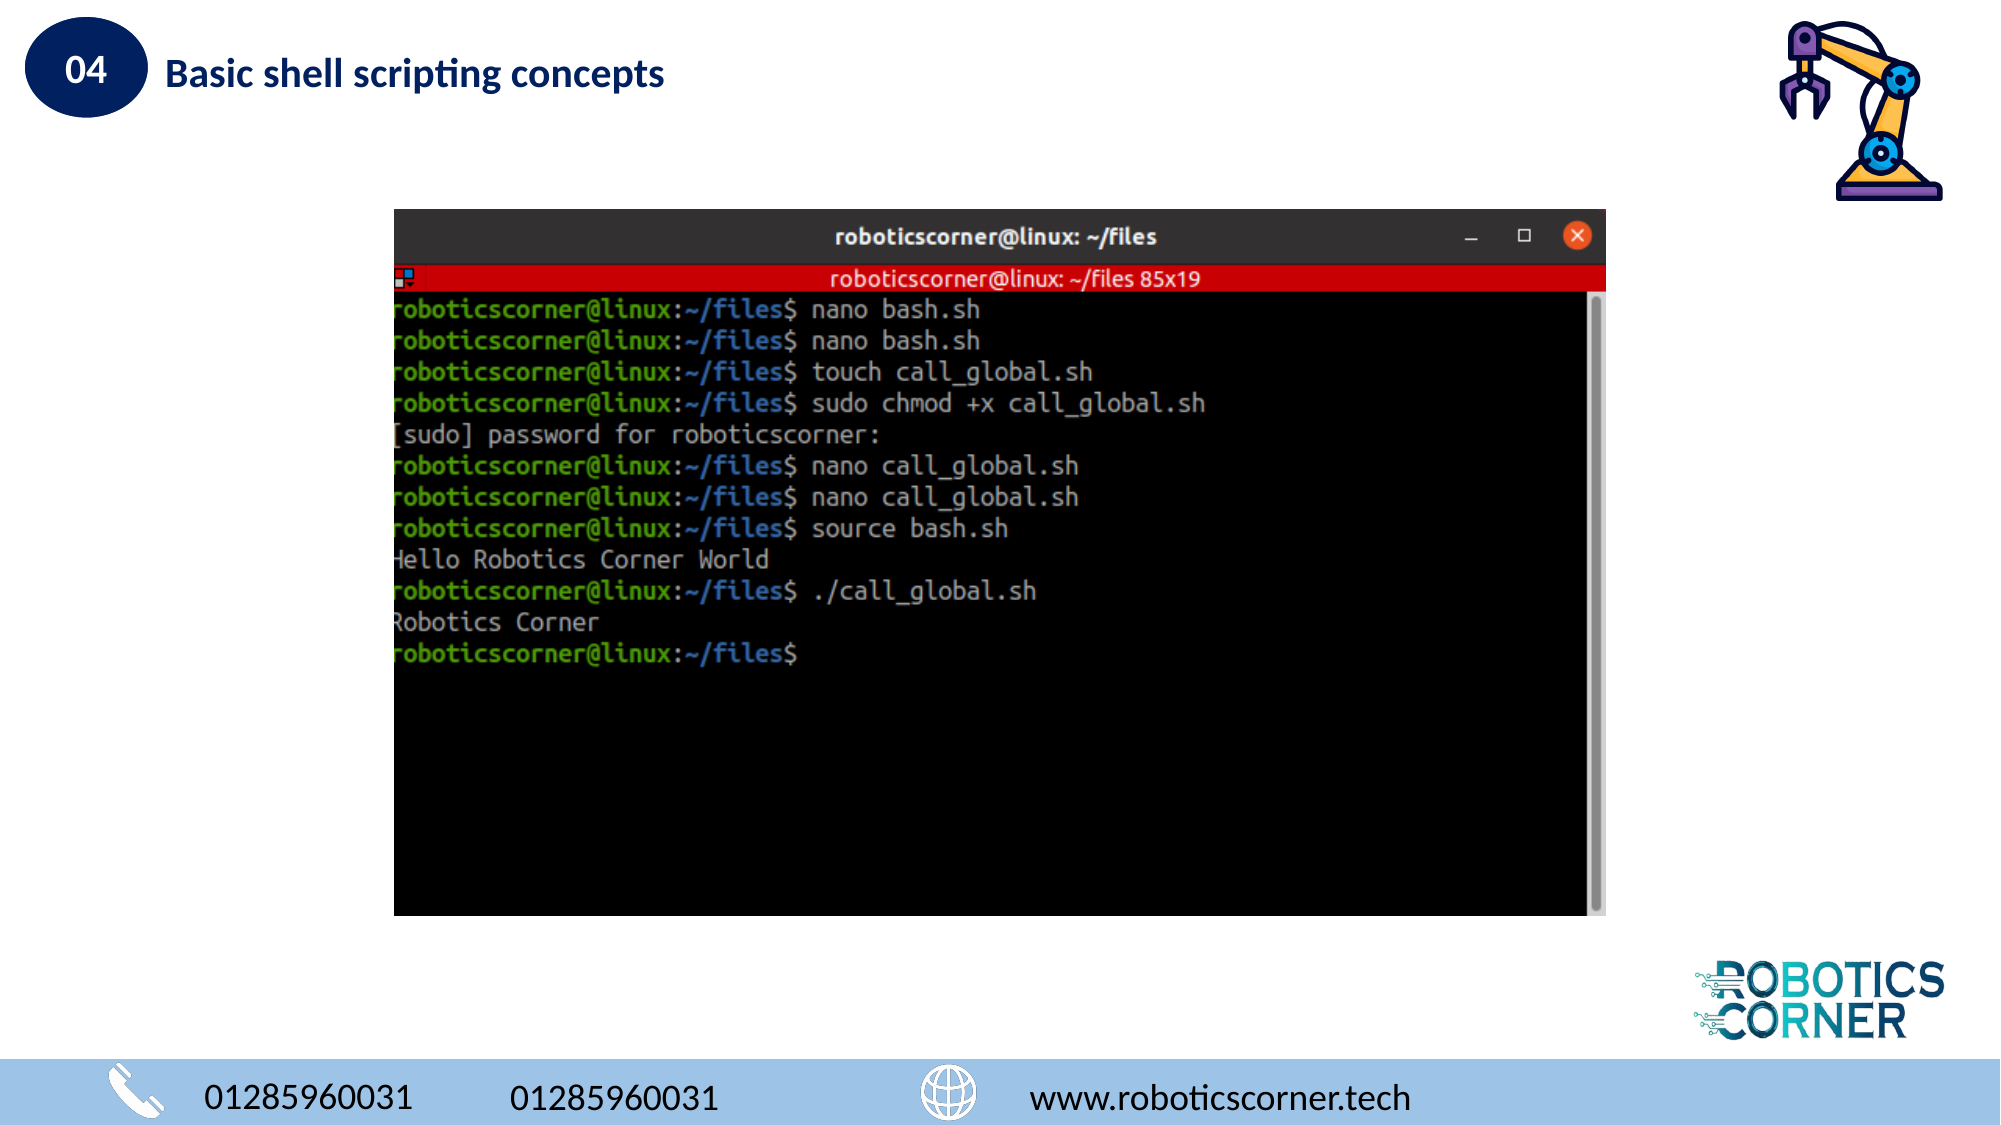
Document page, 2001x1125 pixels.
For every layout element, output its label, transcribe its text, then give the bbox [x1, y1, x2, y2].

picture [394, 209, 1606, 916]
text_box [1953, 1059, 2000, 1125]
text_box [0, 1059, 915, 1125]
picture [1680, 859, 1953, 1125]
picture [1771, 21, 1951, 201]
text_box 01285960031 [495, 1064, 827, 1125]
picture [915, 1059, 981, 1125]
picture [103, 1057, 170, 1124]
text_box 04 [22, 14, 150, 121]
text_box 01285960031 [189, 1064, 495, 1125]
text_box www.roboticscorner.tech [1014, 1065, 1546, 1125]
text_box [981, 1059, 1680, 1125]
text_box Basic shell scripting concepts [150, 38, 705, 154]
